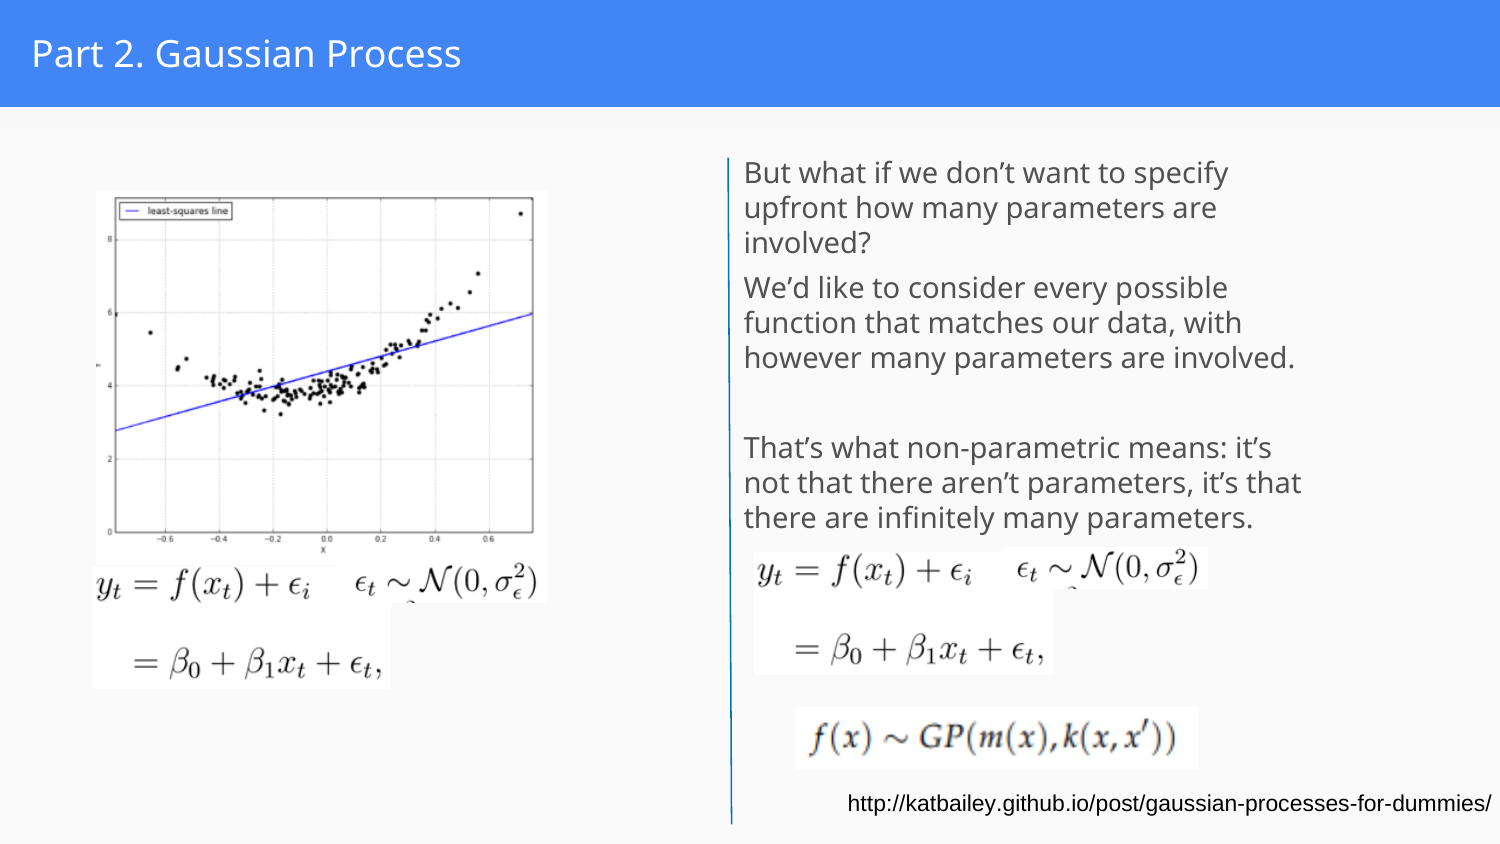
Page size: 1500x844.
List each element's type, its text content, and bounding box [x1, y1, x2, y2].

text_box But what if we don’t want to specify upfront how many parameters are involved? [728, 147, 1338, 234]
picture [796, 707, 1199, 770]
text_box That’s what non-parametric means: it’s not that there aren’t parameters, it’s that there are infinitely many parameters. [731, 421, 1320, 543]
picture [93, 190, 547, 689]
text_box We’d like to consider every possible function that matches our data, with however many parameters are involved. [730, 262, 1336, 384]
picture [754, 547, 1208, 675]
text_box http://katbailey.github.io/post/gaussian-processes-for-dummies/ [832, 780, 1500, 824]
title Part 2. Gaussian Process [16, 2, 1465, 102]
